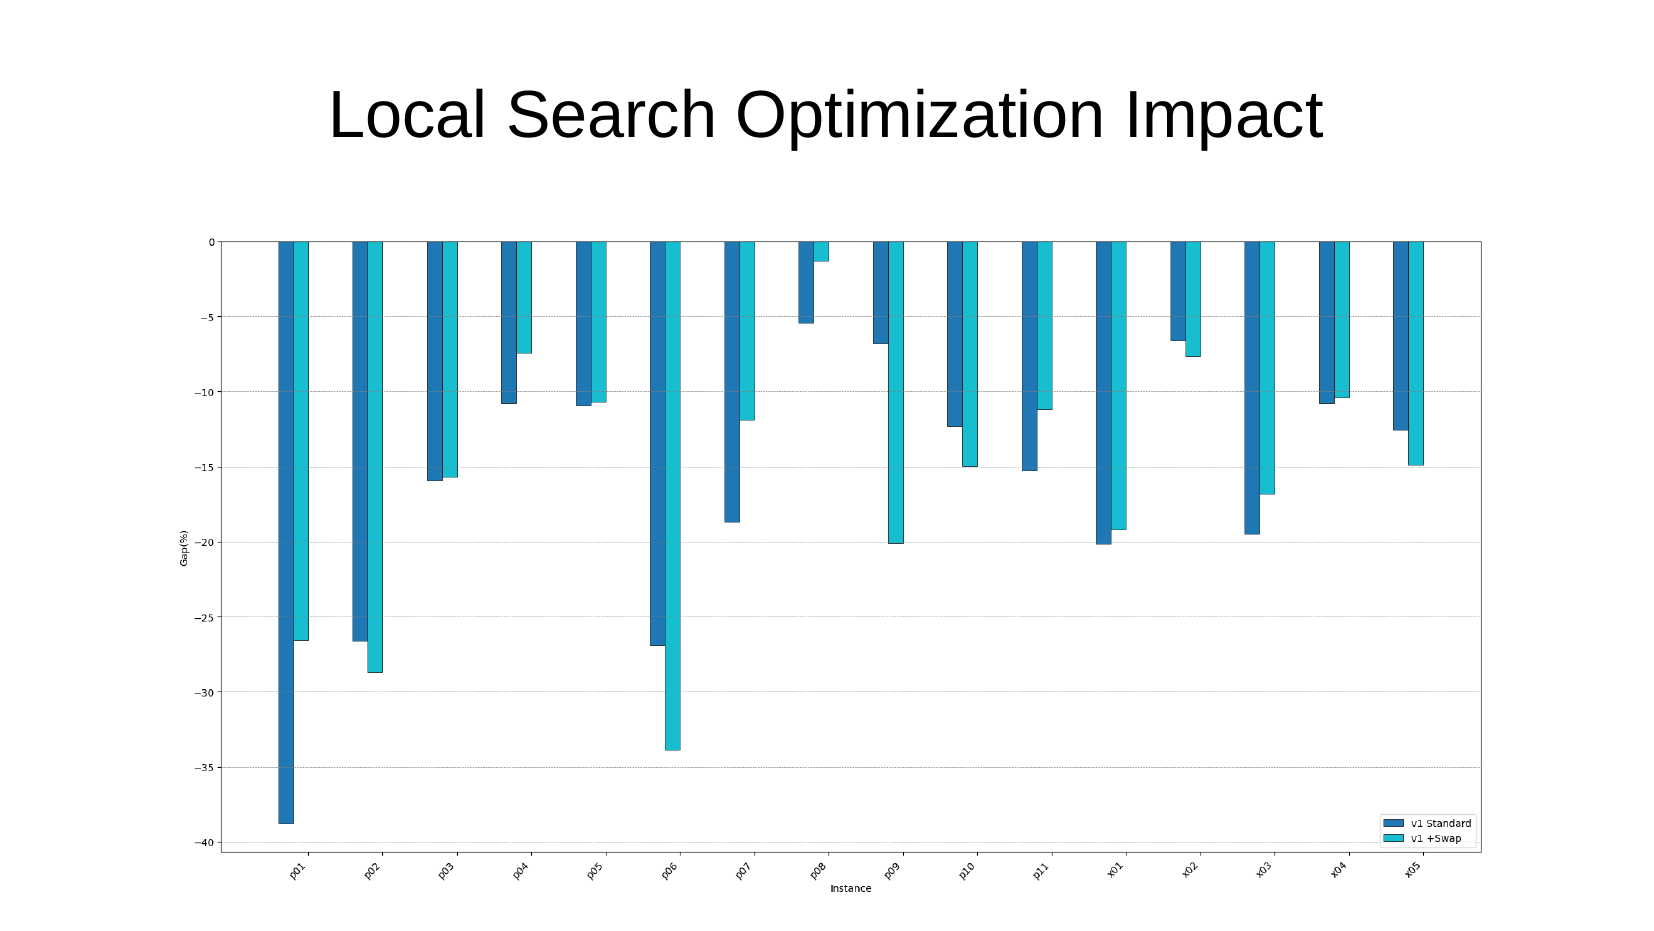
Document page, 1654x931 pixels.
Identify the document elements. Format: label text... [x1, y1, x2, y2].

title Local Search Optimization Impact [82, 37, 1571, 193]
picture [150, 224, 1494, 915]
